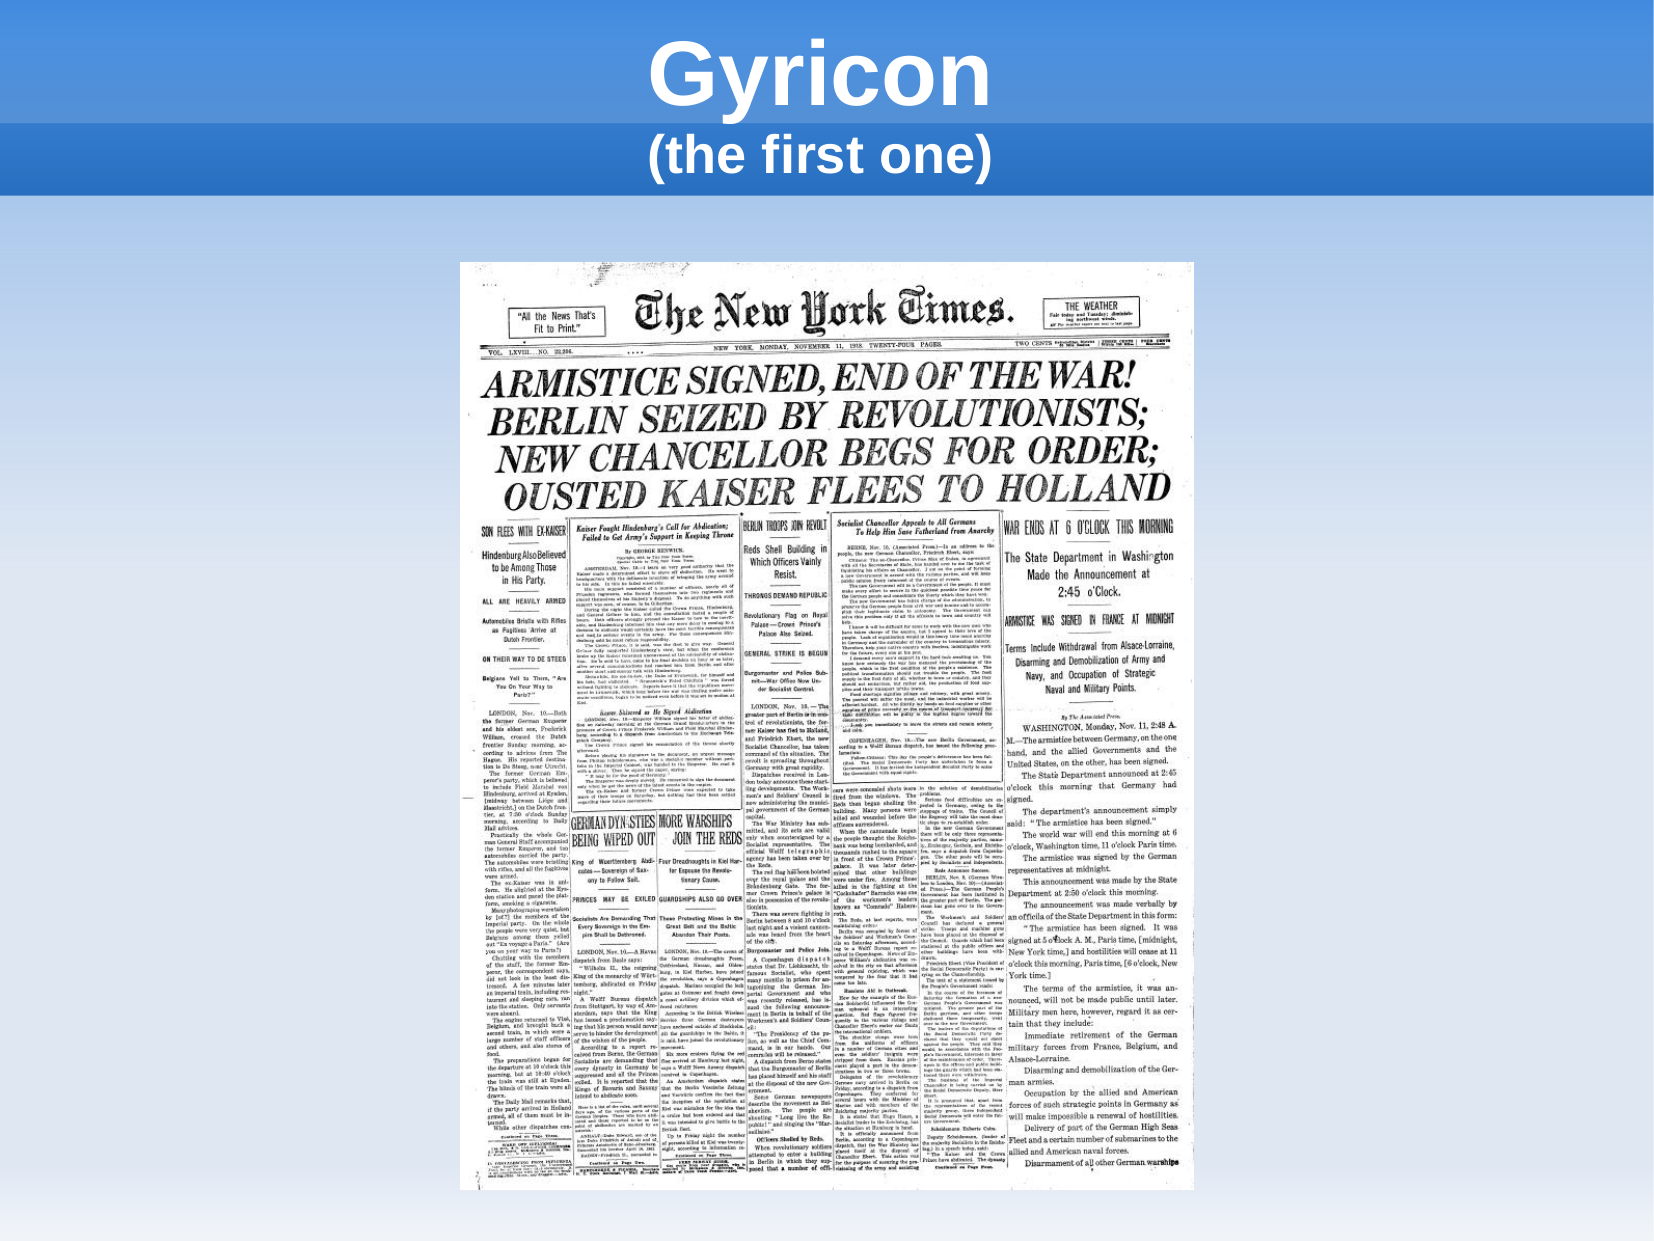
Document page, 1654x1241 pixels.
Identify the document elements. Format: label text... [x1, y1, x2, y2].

picture [0, 0, 1654, 1241]
title Gyricon (the first one) [76, 7, 1565, 200]
